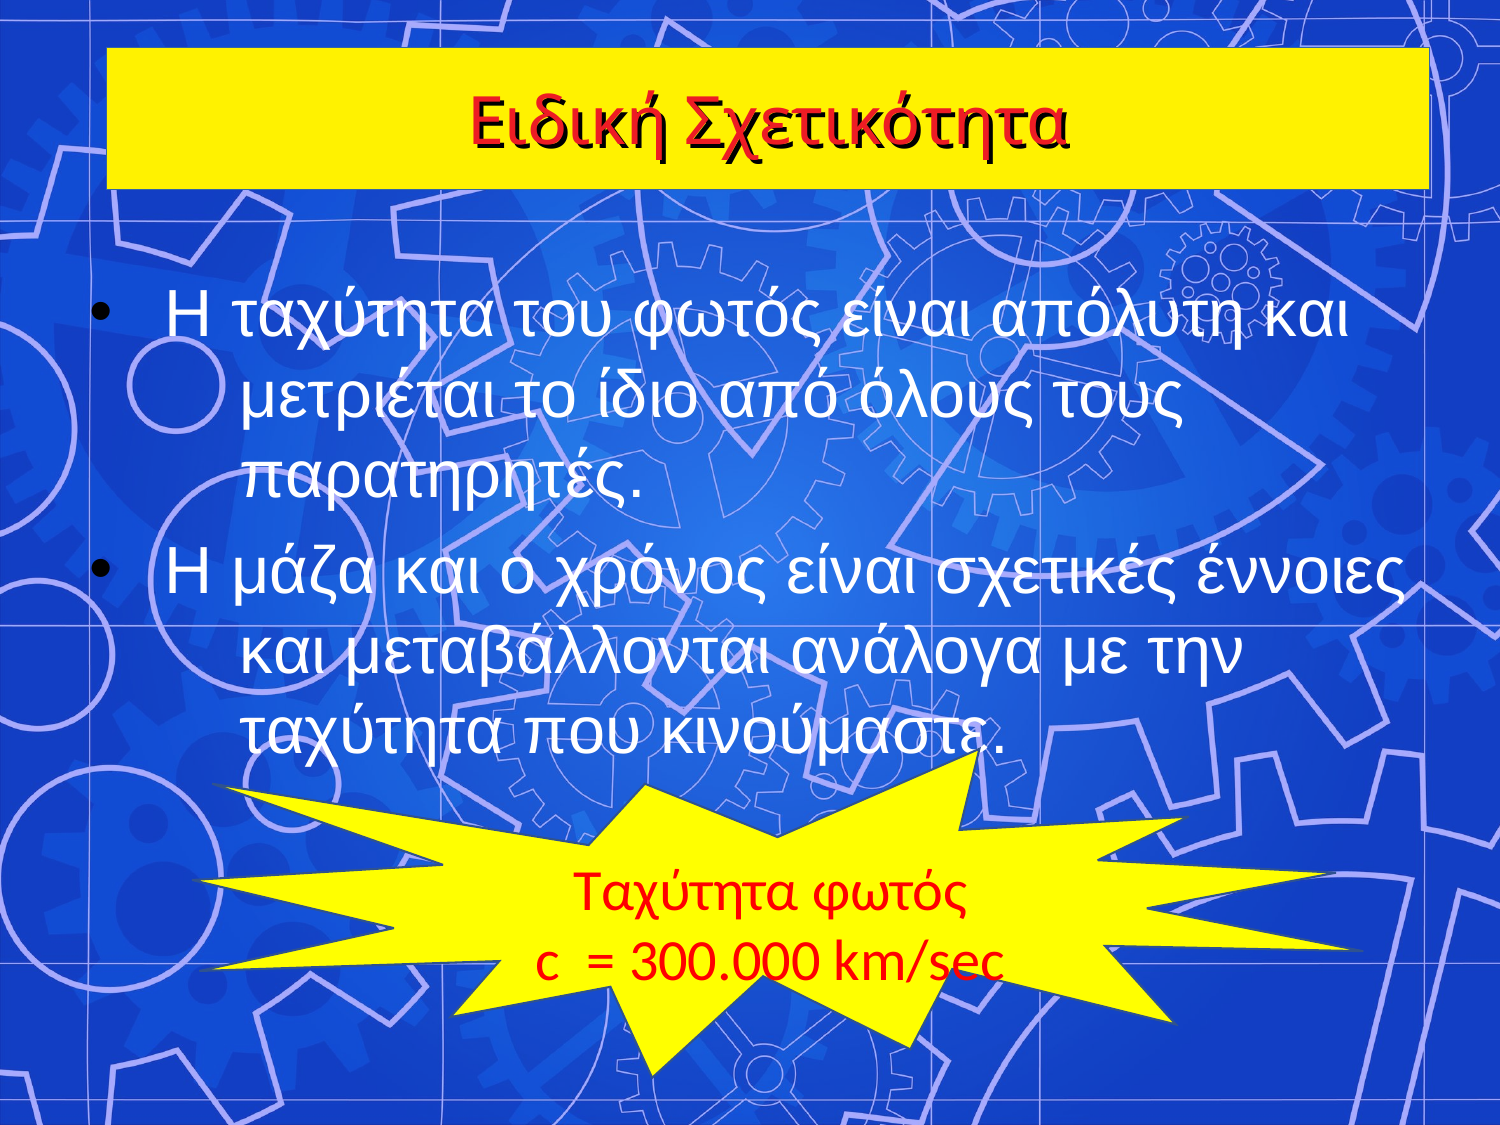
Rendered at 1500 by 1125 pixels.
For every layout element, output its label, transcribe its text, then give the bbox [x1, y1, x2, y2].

text_box Ταχύτητα φωτός c = 300.000 km/sec [192, 748, 1364, 1078]
text_box Ειδική Σχετικότητα [106, 47, 1430, 190]
list Η ταχύτητα του φωτός είναι απόλυτη και μετριέται το ίδιο από όλους τους παρατηρητές. Η μάζα και ο χρόνος είναι σχετικές έννοιες και μεταβάλλονται ανάλογα με την ταχύτητα που κινούμαστε. [75, 262, 1426, 811]
